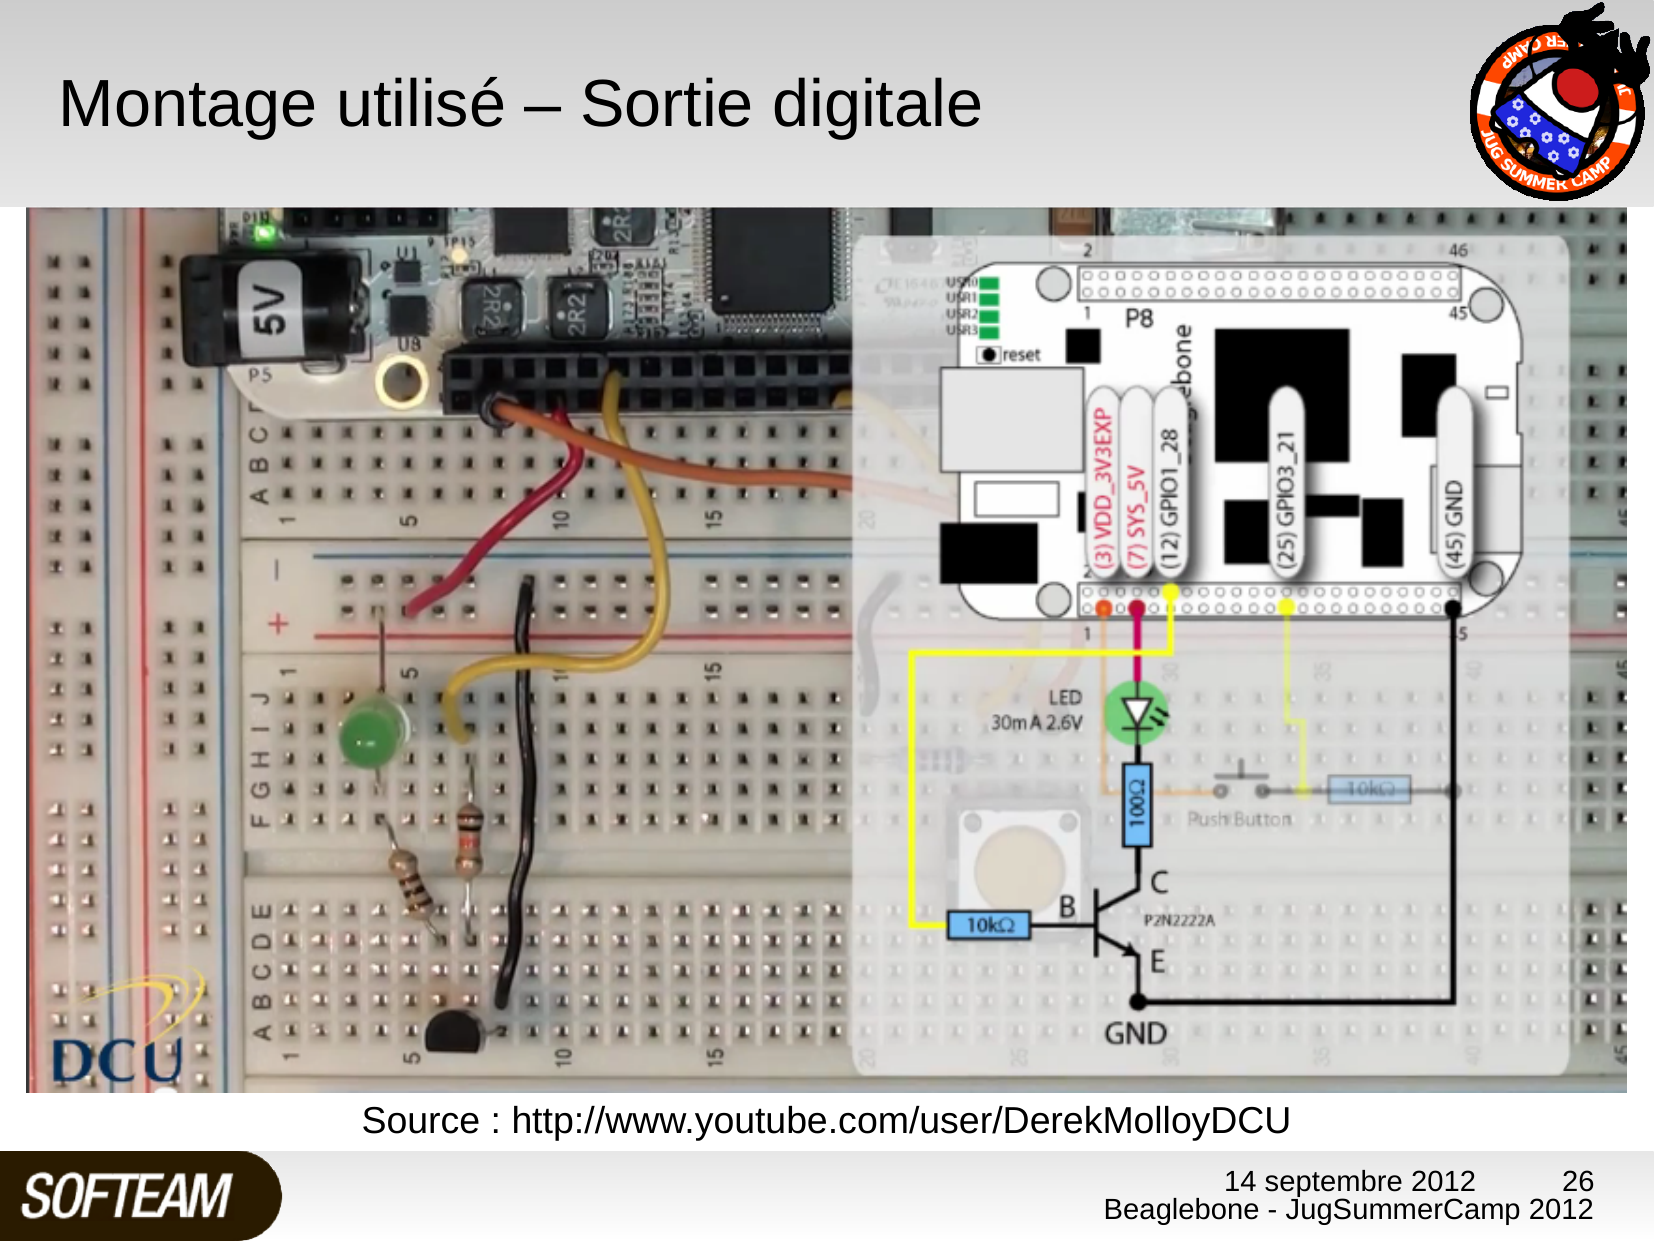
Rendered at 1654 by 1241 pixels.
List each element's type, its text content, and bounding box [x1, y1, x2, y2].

text_box Source : http://www.youtube.com/user/DerekMolloyDCU [346, 1092, 1307, 1150]
title Montage utilisé – Sortie digitale [59, 29, 1359, 178]
picture [0, 1151, 286, 1241]
picture [26, 0, 1654, 1093]
